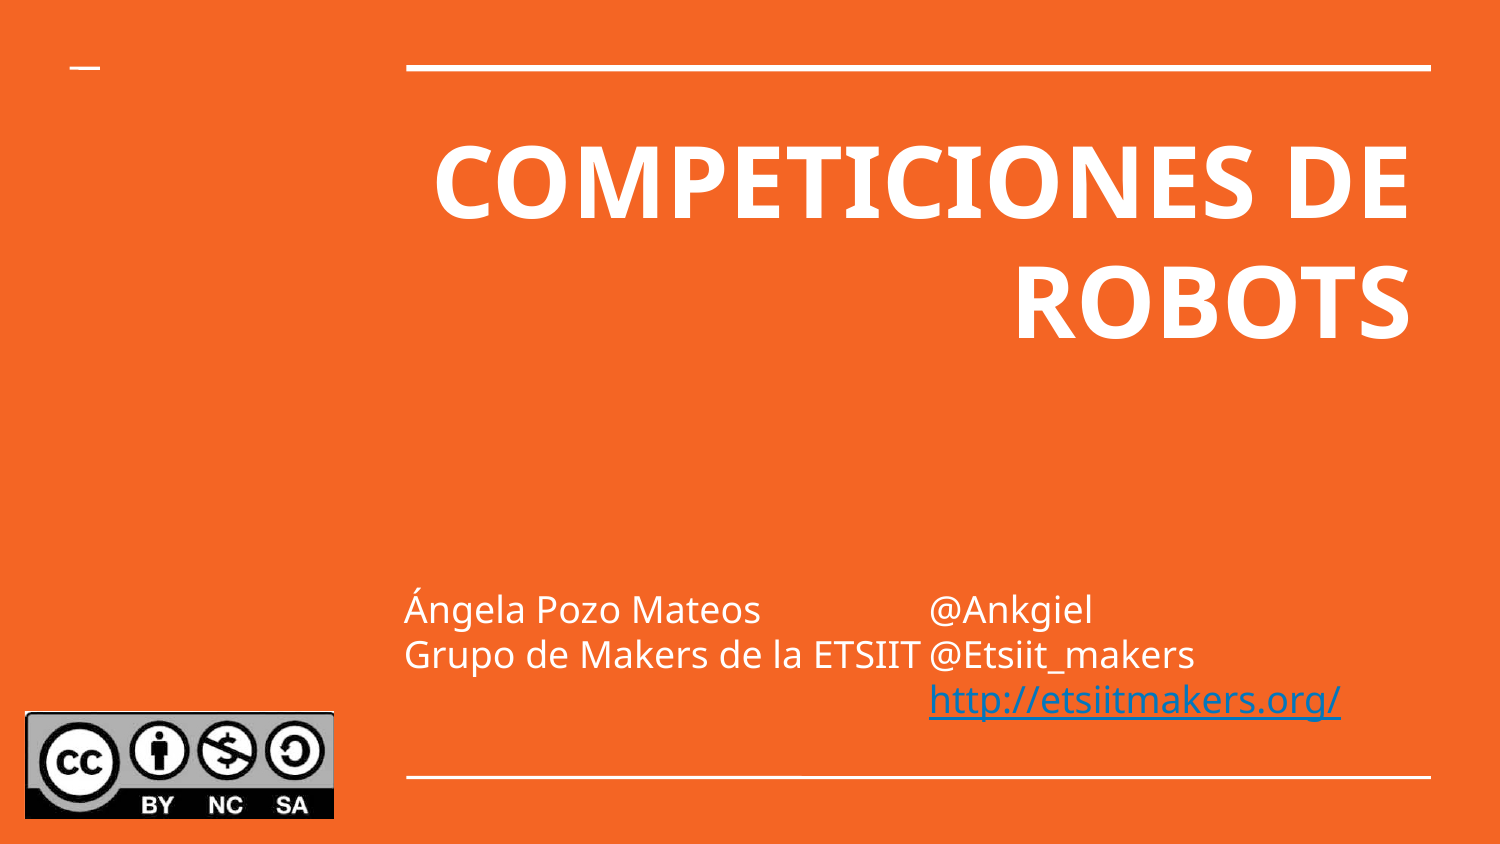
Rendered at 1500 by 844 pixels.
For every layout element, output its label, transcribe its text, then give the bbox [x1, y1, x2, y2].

picture [24, 711, 334, 819]
title COMPETICIONES DE ROBOTS [389, 103, 1428, 357]
subtitle Ángela Pozo Mateos @Ankgiel Grupo de Makers de la ETSIIT @Etsiit_makers http://etsiitmakers.org/ [389, 583, 1428, 788]
